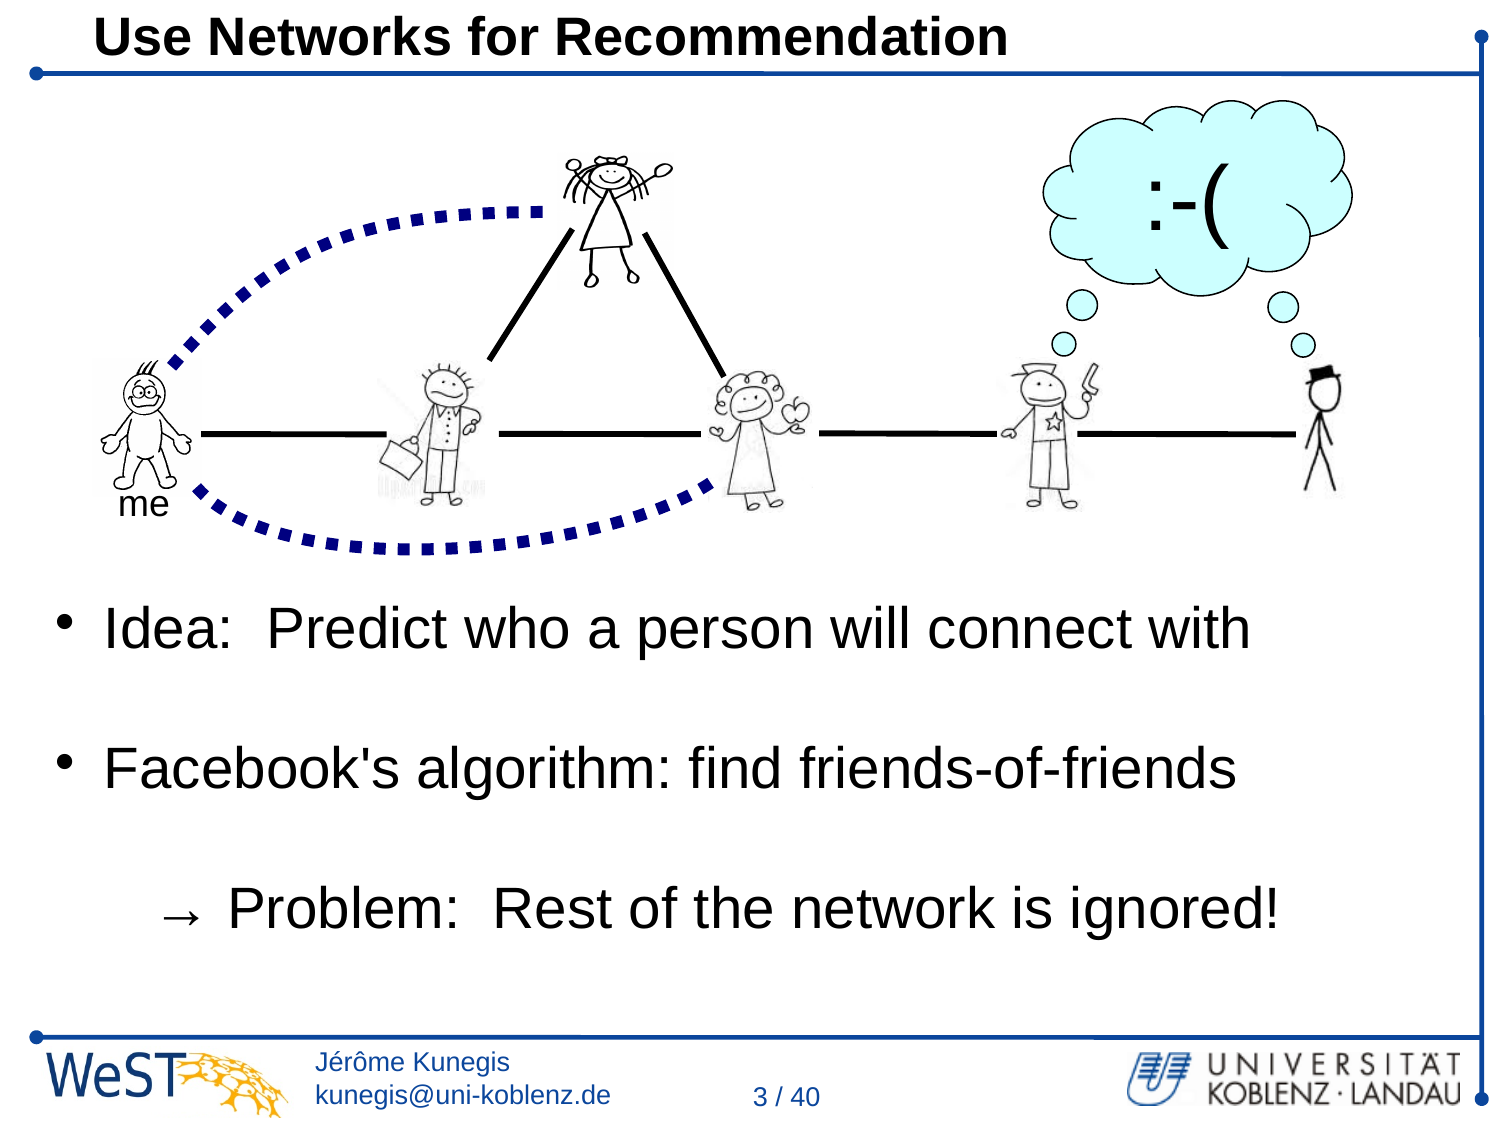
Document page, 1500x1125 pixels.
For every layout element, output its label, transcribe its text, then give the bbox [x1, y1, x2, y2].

text_box me [103, 471, 185, 532]
picture [557, 152, 674, 290]
picture [377, 360, 485, 442]
text_box [1291, 333, 1316, 358]
text_box :-( [1043, 100, 1353, 296]
picture [92, 358, 202, 442]
picture [41, 1046, 302, 1118]
text_box [1052, 332, 1076, 356]
picture [1127, 1052, 1460, 1106]
text_box [1267, 291, 1299, 323]
text_box Use Networks for Recommendation [78, 0, 1477, 74]
picture [707, 369, 813, 442]
picture [996, 357, 1103, 442]
text_box [1066, 289, 1098, 321]
picture [1281, 354, 1356, 442]
text_box Idea: Predict who a person will connect with Facebook's algorithm: find friends-of-friends → Problem: Rest of the network is ignored! [34, 442, 1447, 961]
